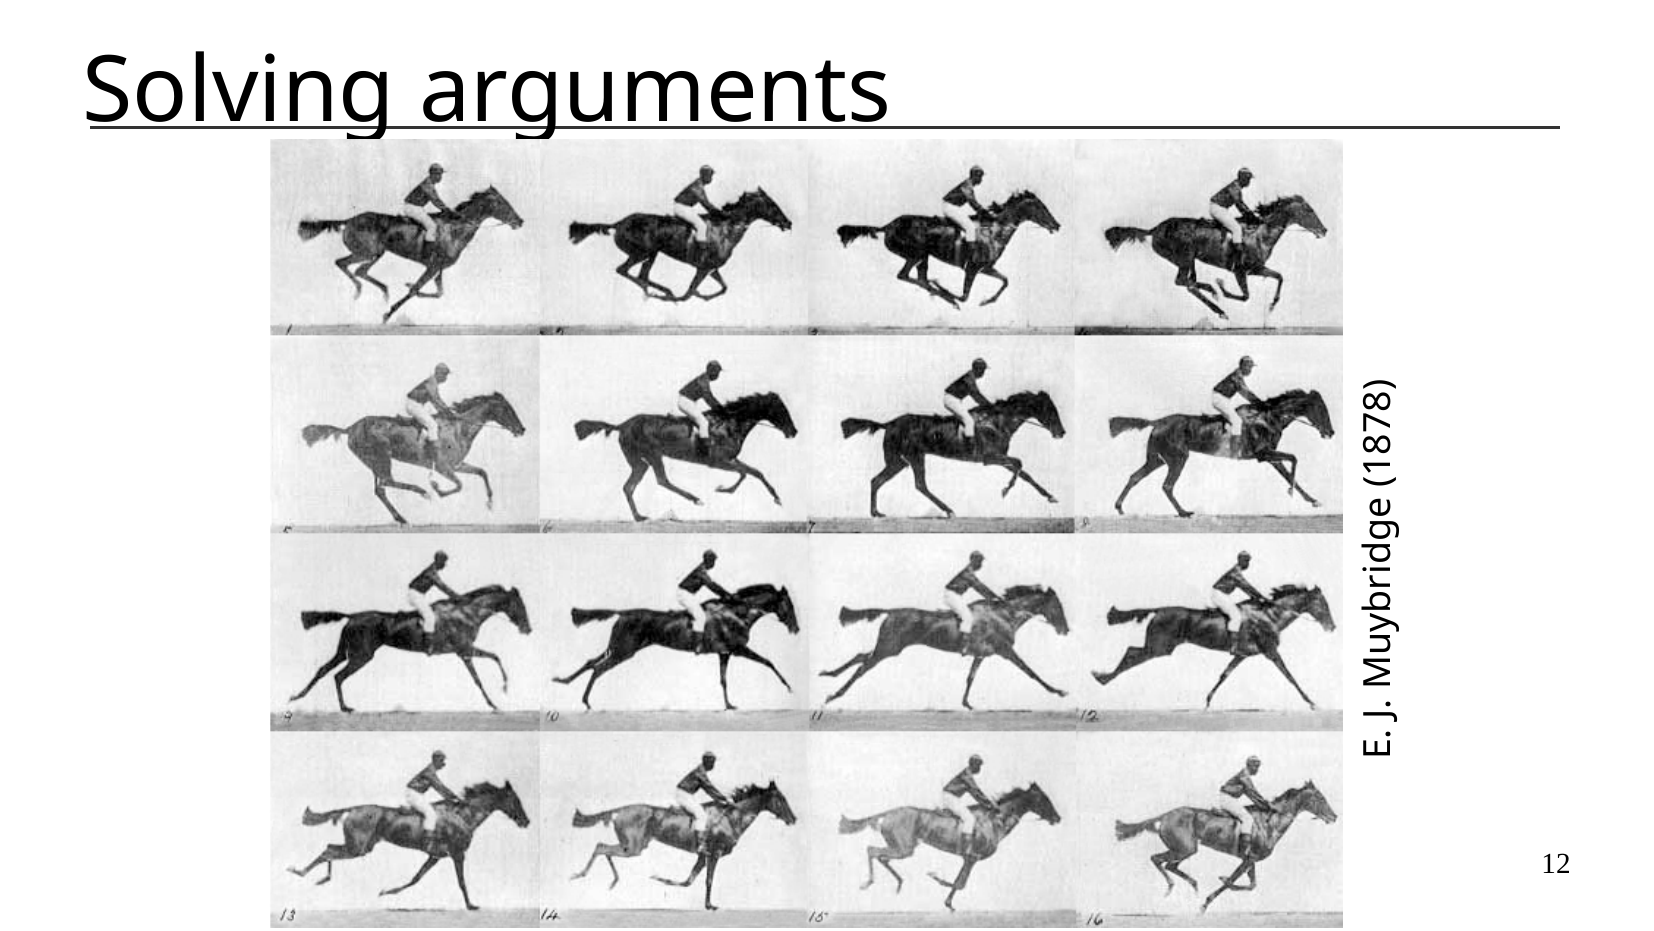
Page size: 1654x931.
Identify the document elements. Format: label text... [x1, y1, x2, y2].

picture [269, 139, 1343, 928]
title Solving arguments [82, 32, 1571, 140]
text_box E. J. Muybridge (1878) [1346, 289, 1393, 767]
